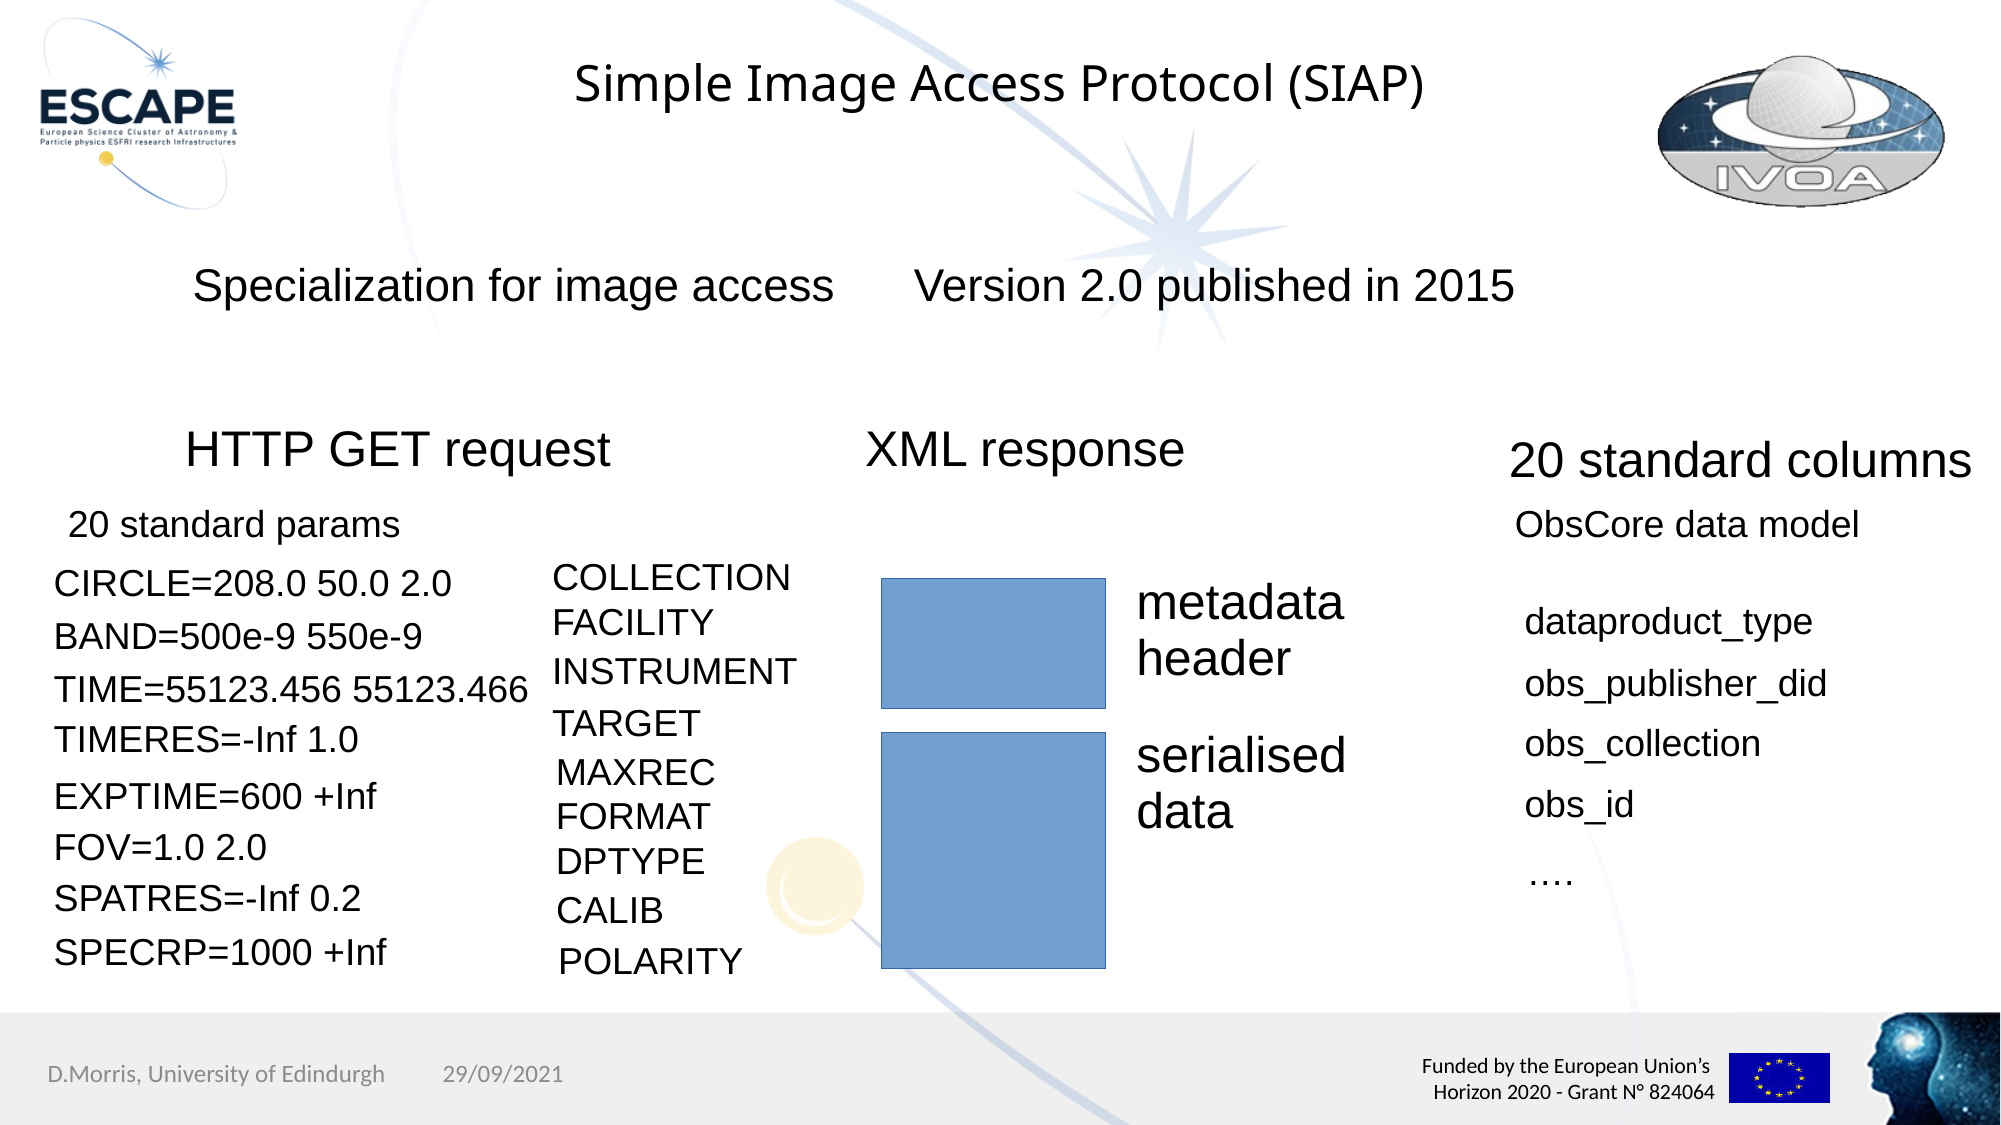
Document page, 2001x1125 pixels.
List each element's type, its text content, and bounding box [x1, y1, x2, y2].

text_box metadata header [1121, 566, 1472, 694]
text_box Specialization for image access [177, 252, 851, 355]
text_box FOV=1.0 2.0 [39, 825, 283, 870]
text_box INSTRUMENT [537, 643, 813, 701]
text_box BAND=500e-9 550e-9 [39, 608, 438, 661]
text_box 20 standard params [53, 496, 416, 553]
text_box FORMAT [541, 801, 727, 845]
text_box SPATRES=-Inf 0.2 [39, 870, 377, 923]
text_box POLARITY [543, 933, 804, 990]
text_box ObsCore data model [1500, 495, 1875, 553]
text_box CIRCLE=208.0 50.0 2.0 [39, 555, 468, 613]
text_box TARGET [537, 694, 717, 752]
text_box EXPTIME=600 +Inf [39, 767, 392, 825]
text_box obs_id [1509, 775, 1650, 833]
footer D.Morris, University of Edindurgh [32, 1042, 414, 1103]
text_box 20 standard columns [1494, 425, 1988, 496]
text_box [881, 732, 1106, 969]
text_box [881, 578, 1106, 709]
text_box DPTYPE [541, 845, 721, 890]
text_box FACILITY [537, 594, 730, 643]
text_box serialised data [1121, 720, 1472, 847]
text_box TIME=55123.456 55123.466 [39, 661, 537, 719]
slide_number 29/09/2021 [427, 1042, 684, 1103]
text_box HTTP GET request [170, 413, 626, 485]
text_box obs_publisher_did [1509, 655, 1843, 713]
text_box MAXREC [541, 744, 732, 801]
text_box XML response [850, 413, 1201, 485]
text_box Version 2.0 published in 2015 [899, 252, 1531, 351]
text_box CALIB [541, 882, 680, 939]
text_box COLLECTION [537, 549, 807, 607]
text_box …. [1511, 844, 1590, 902]
picture [0, 0, 2001, 1125]
text_box SPECRP=1000 +Inf [39, 923, 402, 981]
text_box TIMERES=-Inf 1.0 [39, 710, 375, 768]
text_box obs_collection [1509, 714, 1777, 772]
title Simple Image Access Protocol (SIAP) [481, 11, 1519, 150]
text_box dataproduct_type [1509, 592, 1959, 650]
